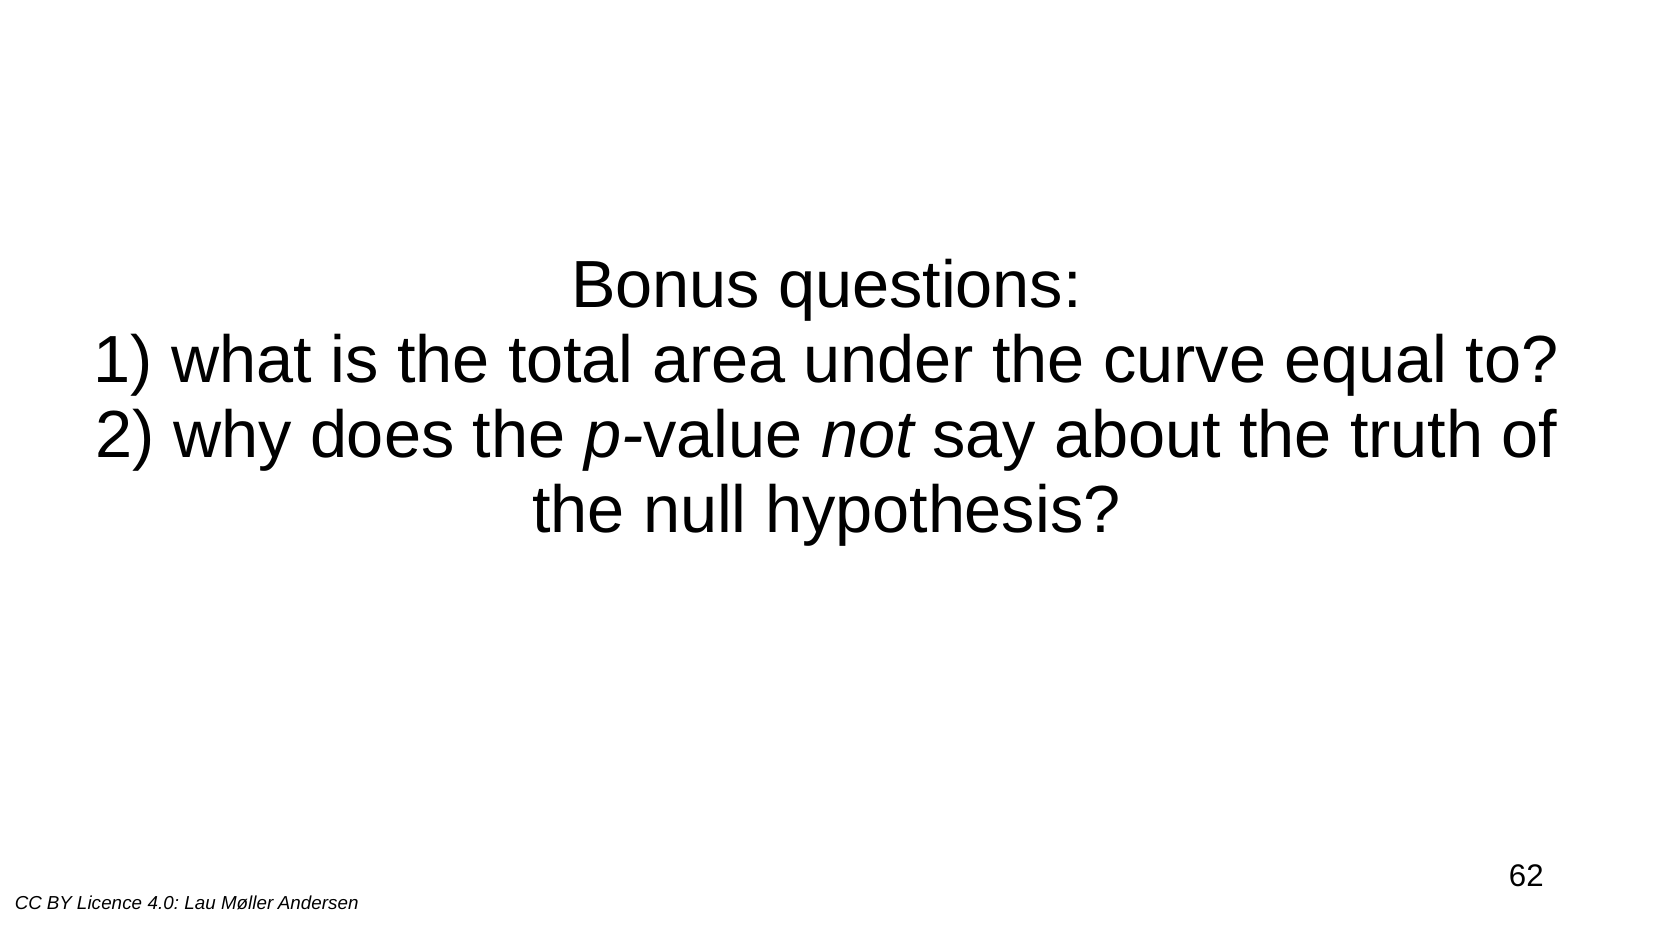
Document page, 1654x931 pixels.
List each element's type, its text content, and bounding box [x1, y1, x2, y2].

text_box <nummer> [1494, 850, 1654, 921]
subtitle Bonus questions: 1) what is the total area under the curve equal to? 2) why does the p-value not say about the truth of the null hypothesis? [82, 37, 1571, 757]
text_box CC BY Licence 4.0: Lau Møller Andersen [0, 885, 387, 921]
